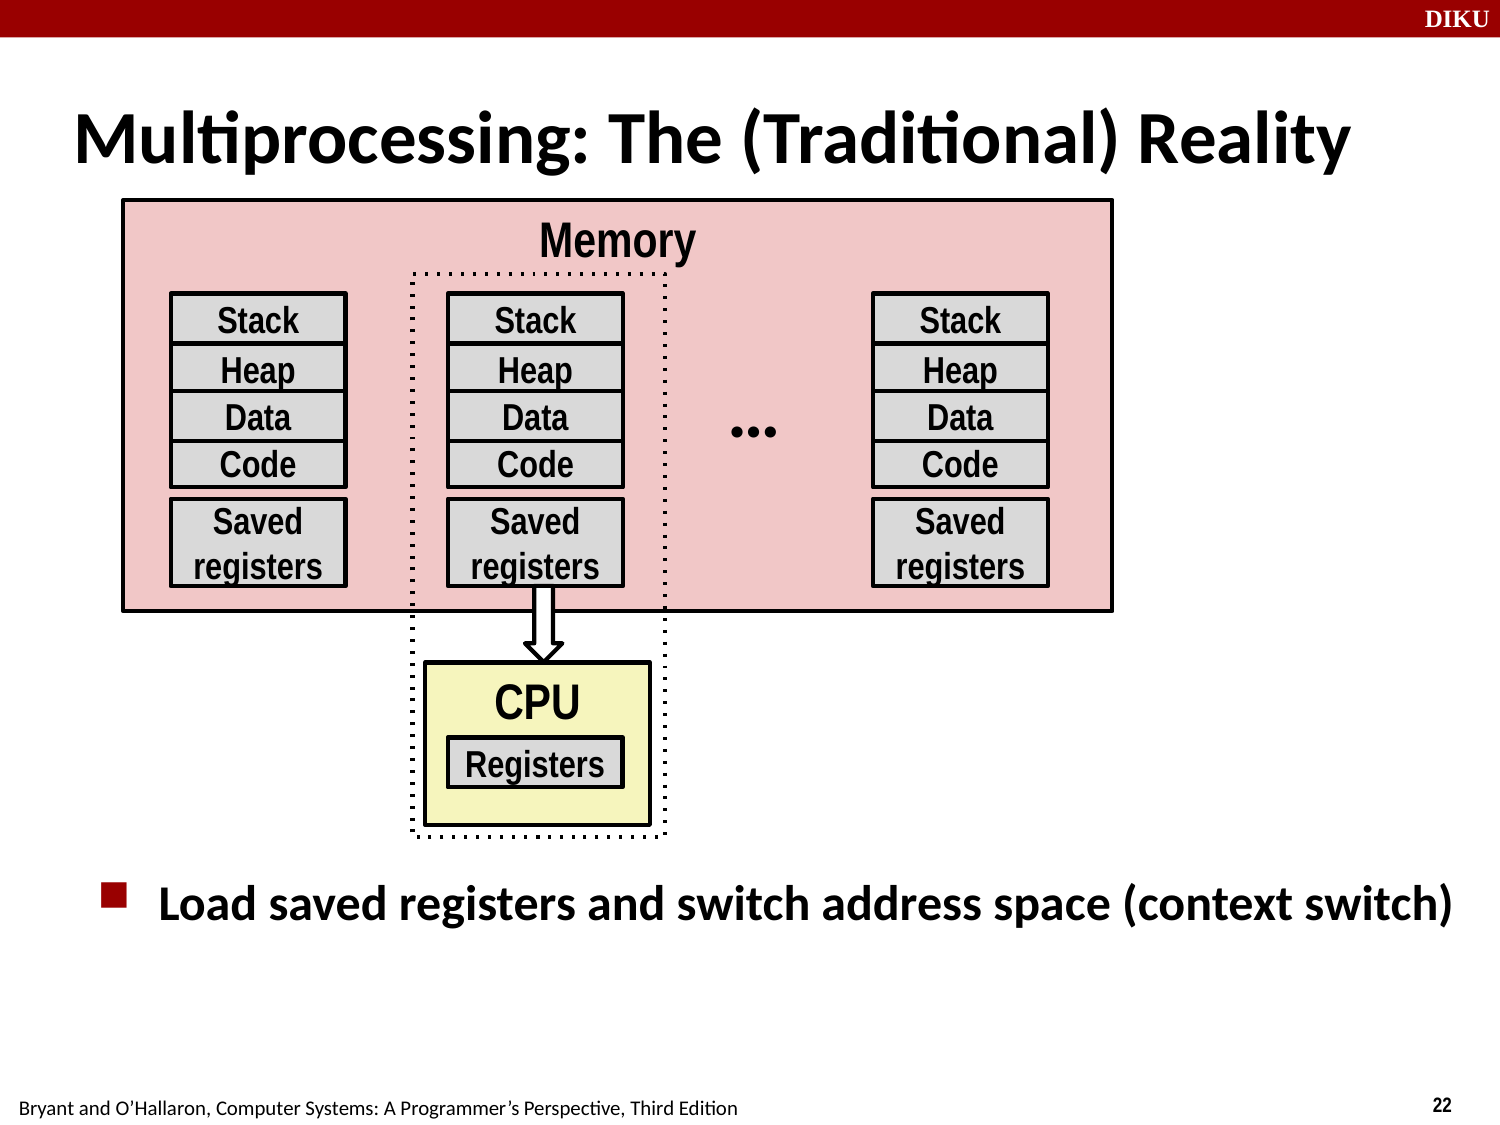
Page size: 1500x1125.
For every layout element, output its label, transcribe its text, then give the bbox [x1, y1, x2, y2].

text_box Memory [123, 200, 1113, 612]
text_box Data [447, 390, 623, 441]
text_box Data [872, 390, 1048, 441]
text_box Heap [560, 366, 567, 380]
text_box Saved registers [170, 498, 346, 587]
text_box Code [447, 441, 623, 488]
text_box Load saved registers and switch address space (context switch) [87, 862, 1488, 950]
text_box Data [170, 390, 346, 441]
text_box Heap [282, 366, 289, 380]
text_box Multiprocessing: The (Traditional) Reality [58, 71, 1450, 197]
text_box Saved registers [872, 498, 1048, 587]
text_box Stack [872, 293, 1048, 343]
text_box Registers [447, 737, 623, 788]
text_box Saved registers [447, 498, 623, 587]
text_box Heap [447, 343, 623, 390]
text_box CPU [425, 662, 650, 825]
text_box Code [170, 441, 346, 488]
text_box Heap [985, 366, 992, 380]
text_box … [713, 355, 796, 460]
text_box Code [872, 441, 1048, 488]
text_box Heap [170, 343, 346, 390]
text_box [524, 585, 563, 663]
text_box Stack [170, 293, 346, 343]
text_box Stack [447, 293, 623, 343]
text_box Heap [872, 343, 1048, 390]
